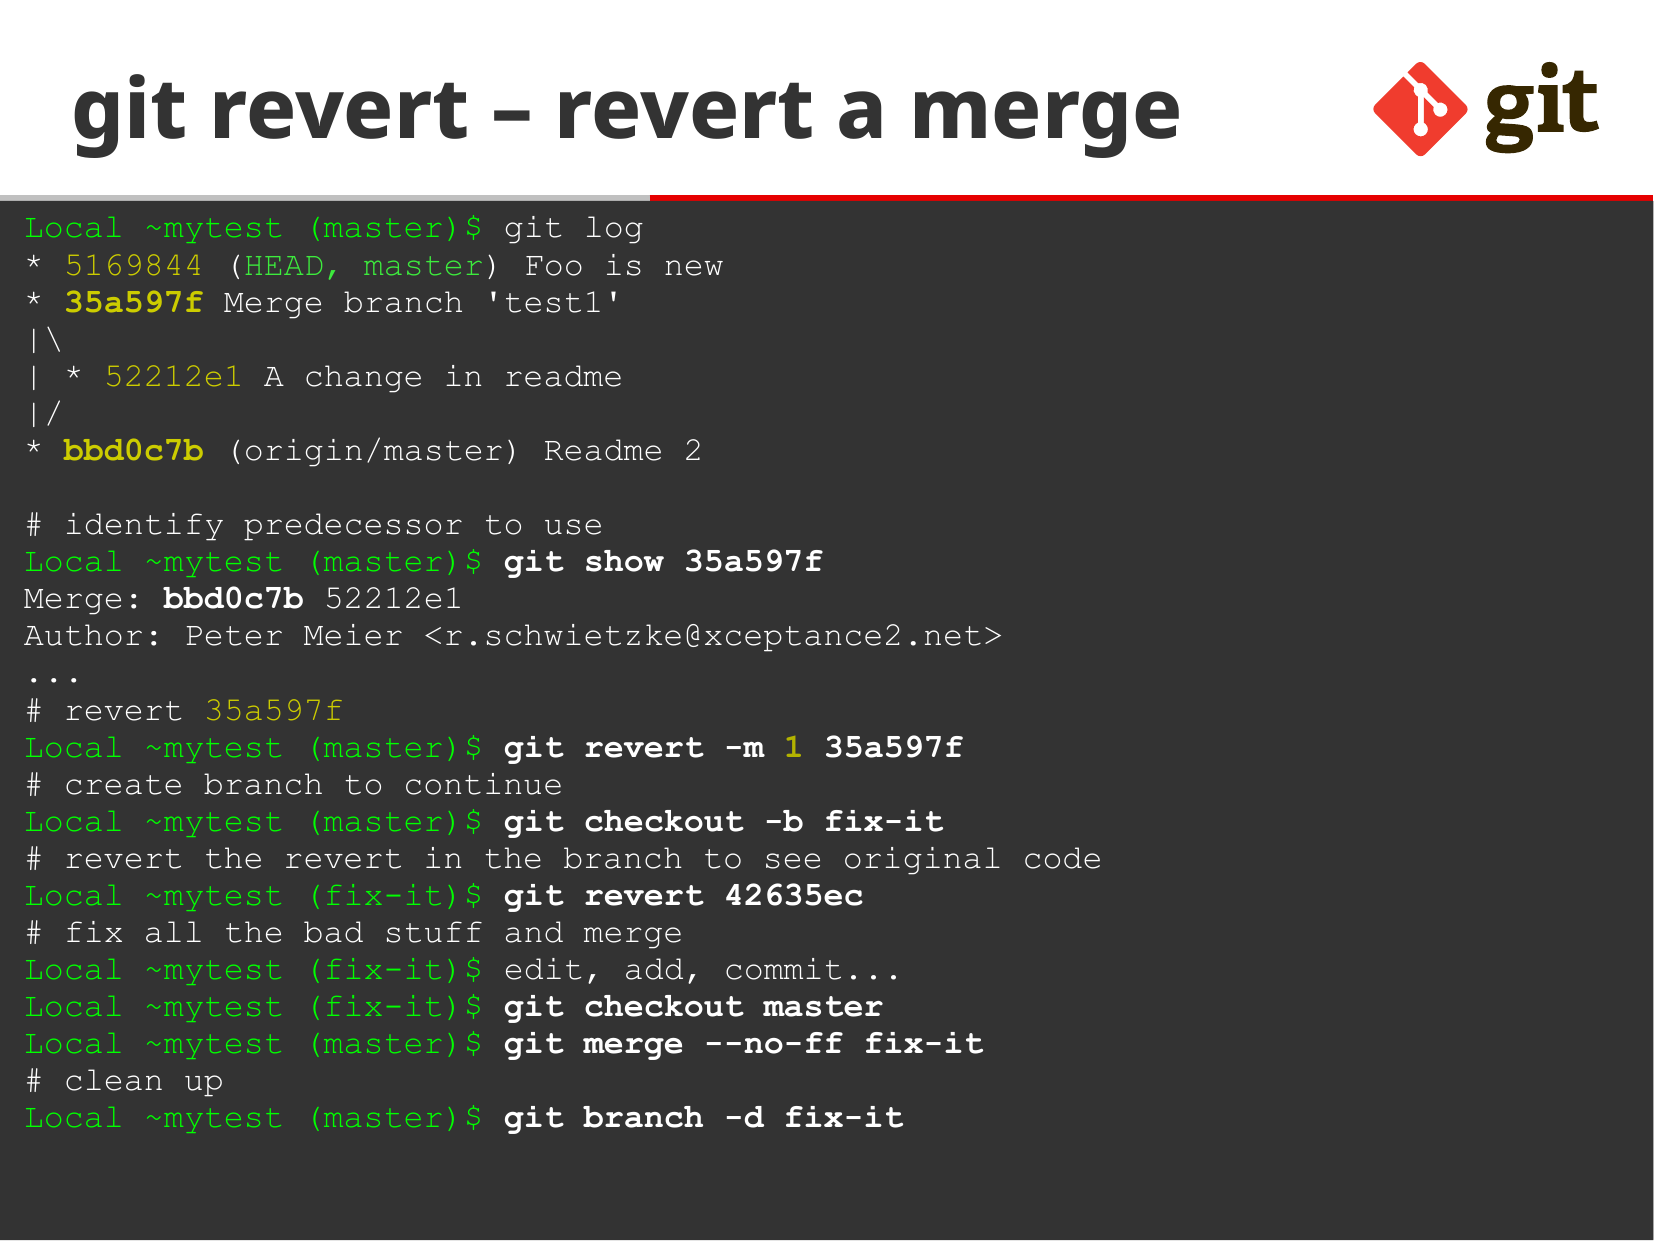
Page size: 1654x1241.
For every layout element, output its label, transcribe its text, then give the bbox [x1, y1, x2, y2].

title git revert – revert a merge [56, 36, 1546, 175]
text_box Local ~mytest (master)$ git log * 5169844 (HEAD, master) Foo is new * 35a597f Merge branch 'test1' |\ | * 52212e1 A change in readme |/ * bbd0c7b (origin/master) Readme 2 # identify predecessor to use Local ~mytest (master)$ git show 35a597f Merge: bbd0c7b 52212e1 Author: Peter Meier <r.schwietzke@xceptance2.net> ... # revert 35a597f Local ~mytest (master)$ git revert -m 1 35a597f # create branch to continue Local ~mytest (master)$ git checkout -b fix-it # revert the revert in the branch to see original code Local ~mytest (fix-it)$ git revert 42635ec # fix all the bad stuff and merge Local ~mytest (fix-it)$ edit, add, commit... Local ~mytest (fix-it)$ git checkout master Local ~mytest (master)$ git merge --no-ff fix-it # clean up Local ~mytest (master)$ git branch -d fix-it [0, 200, 1654, 1241]
